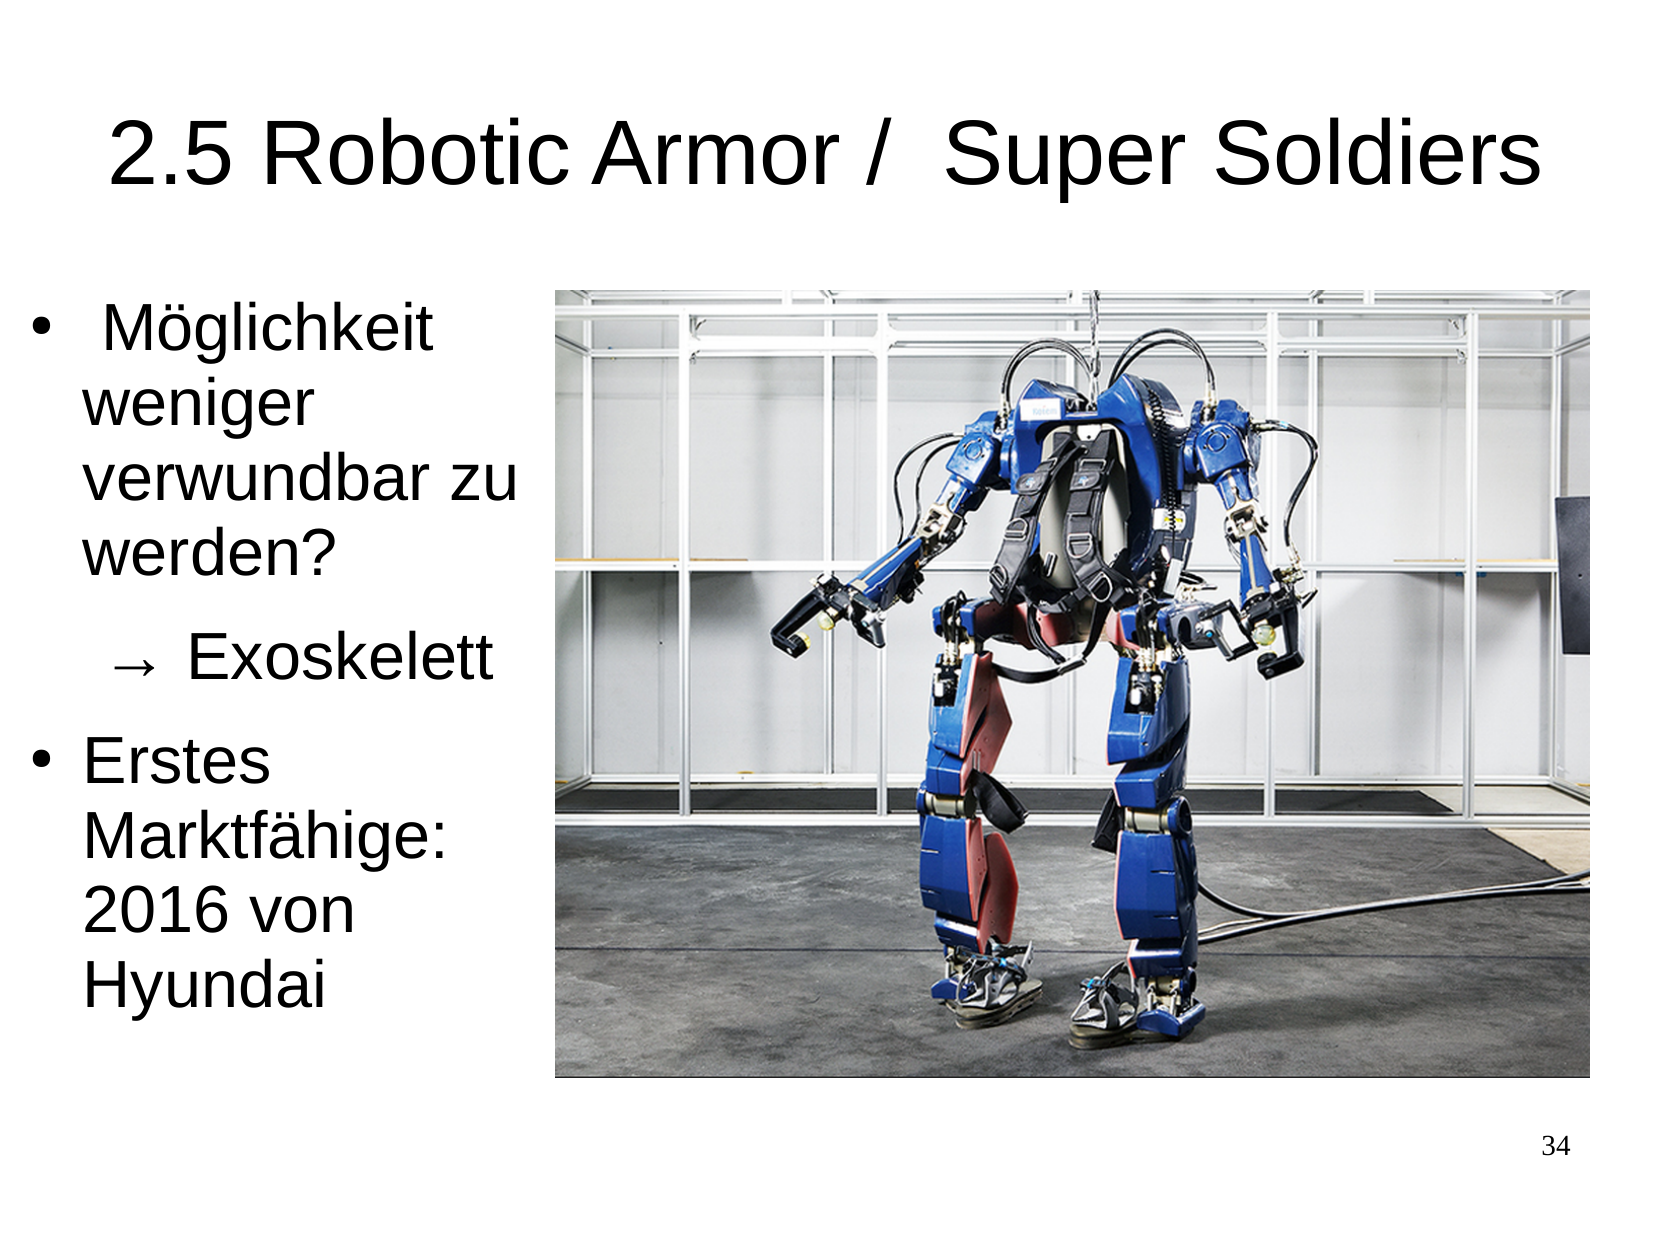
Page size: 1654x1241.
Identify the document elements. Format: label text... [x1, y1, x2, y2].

list Möglichkeit weniger verwundbar zu werden? → Exoskelett Erstes Marktfähige: 2016 von Hyundai [11, 290, 556, 1109]
title 2.5 Robotic Armor / Super Soldiers [82, 49, 1571, 257]
picture [555, 290, 1590, 1078]
